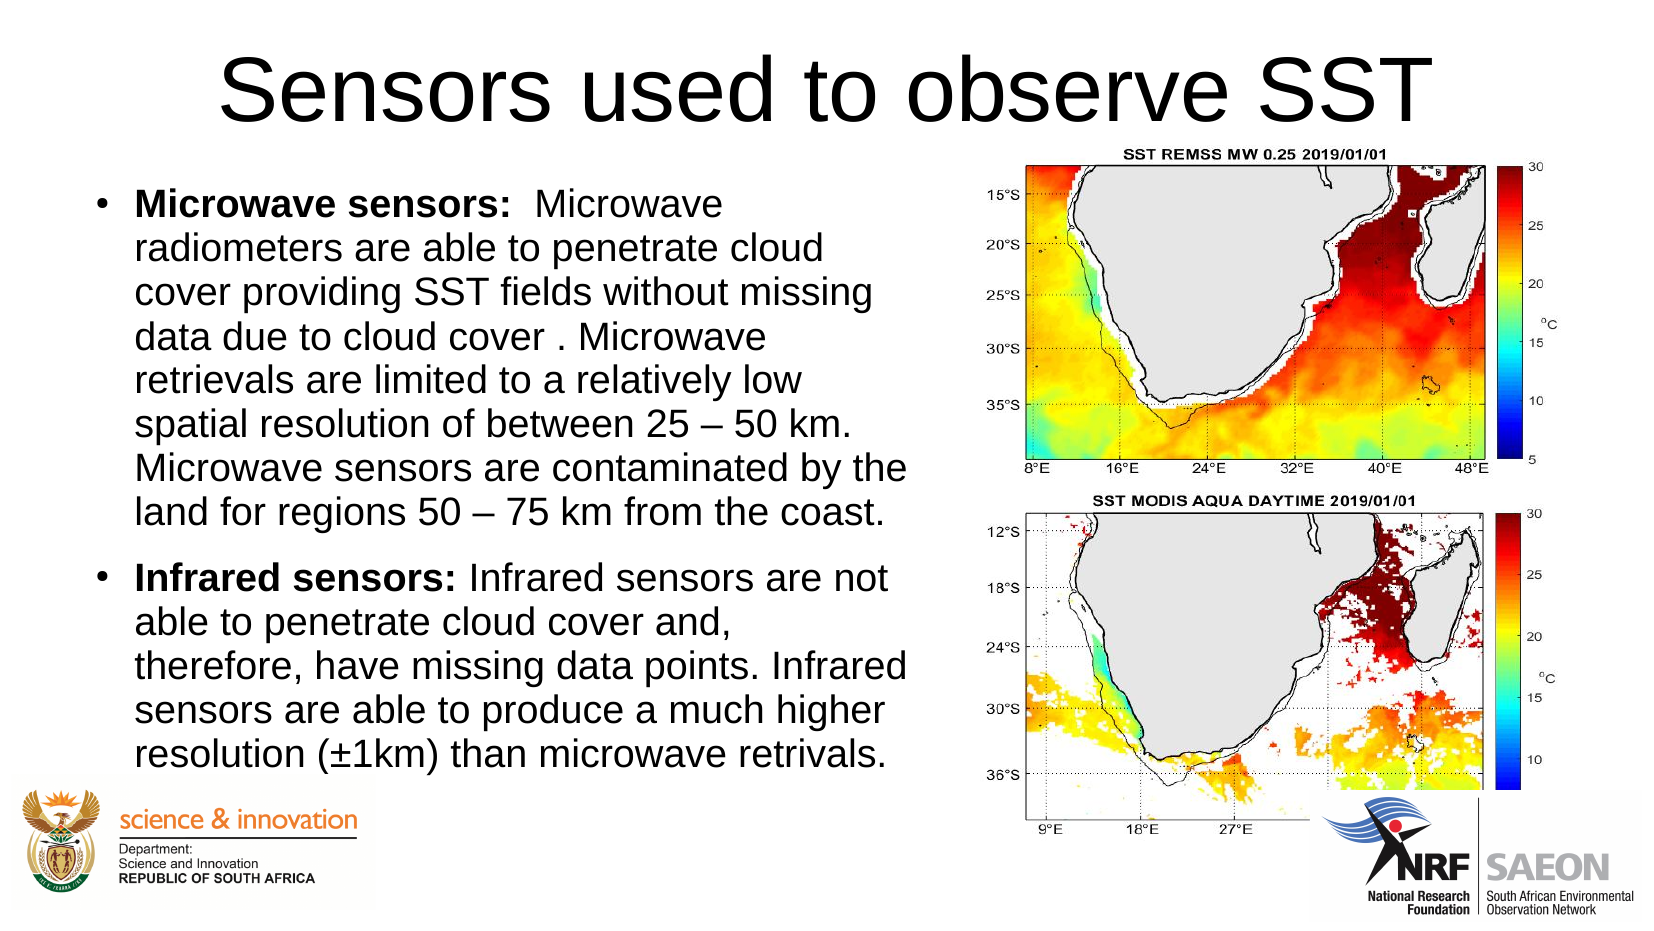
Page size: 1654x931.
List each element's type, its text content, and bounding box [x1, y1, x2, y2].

picture [11, 774, 376, 910]
list Microwave sensors: Microwave radiometers are able to penetrate cloud cover providing SST fields without missing data due to cloud cover . Microwave retrievals are limited to a relatively low spatial resolution of between 25 – 50 km. Microwave sensors are contaminated by the land for regions 50 – 75 km from the coast. Infrared sensors: Infrared sensors are not able to penetrate cloud cover and, therefore, have missing data points. Infrared sensors are able to produce a much higher resolution (±1km) than microwave retrivals. [82, 182, 910, 863]
title Sensors used to observe SST [82, 11, 1571, 168]
picture [979, 135, 1642, 922]
